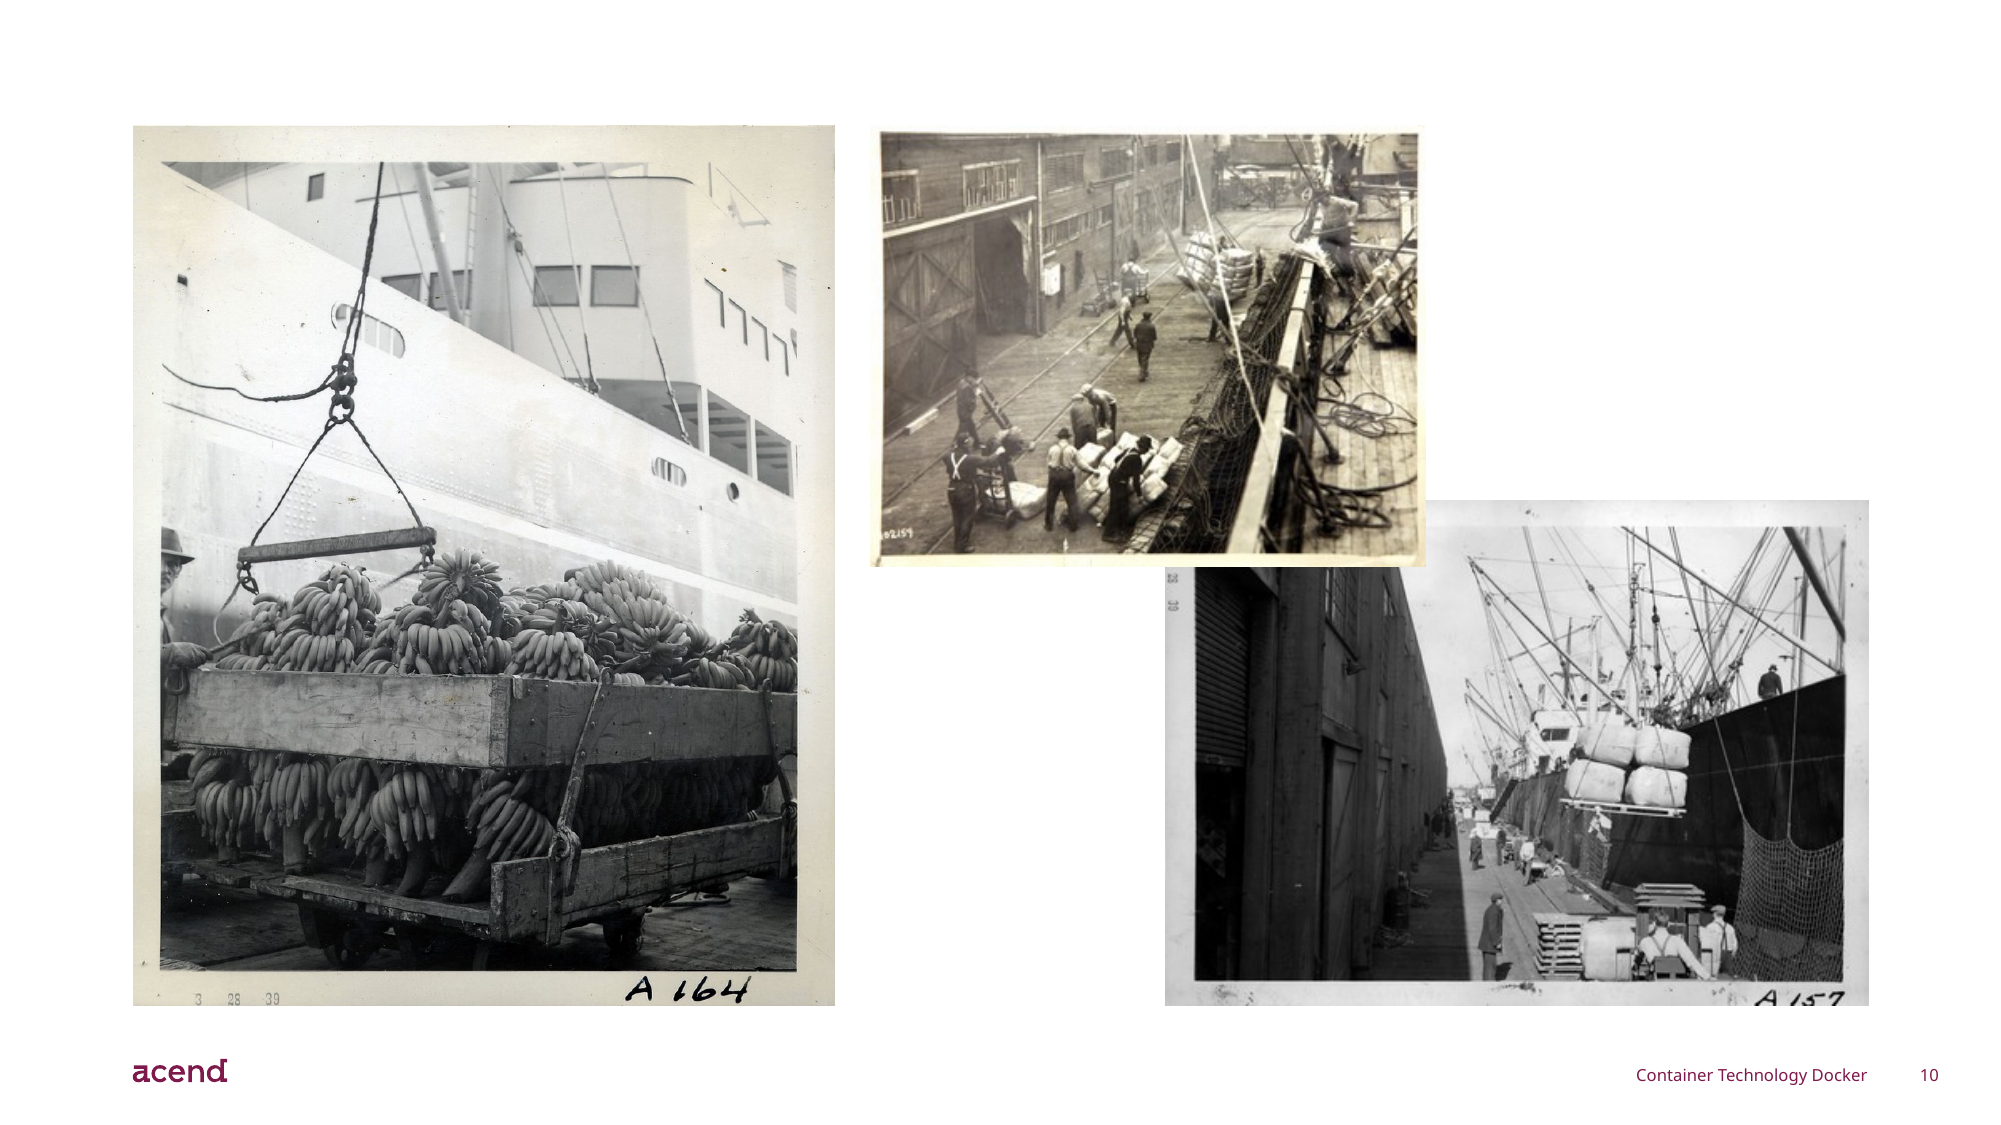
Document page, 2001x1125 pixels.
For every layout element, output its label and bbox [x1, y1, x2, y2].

picture [133, 125, 835, 1006]
picture [870, 125, 1869, 1006]
